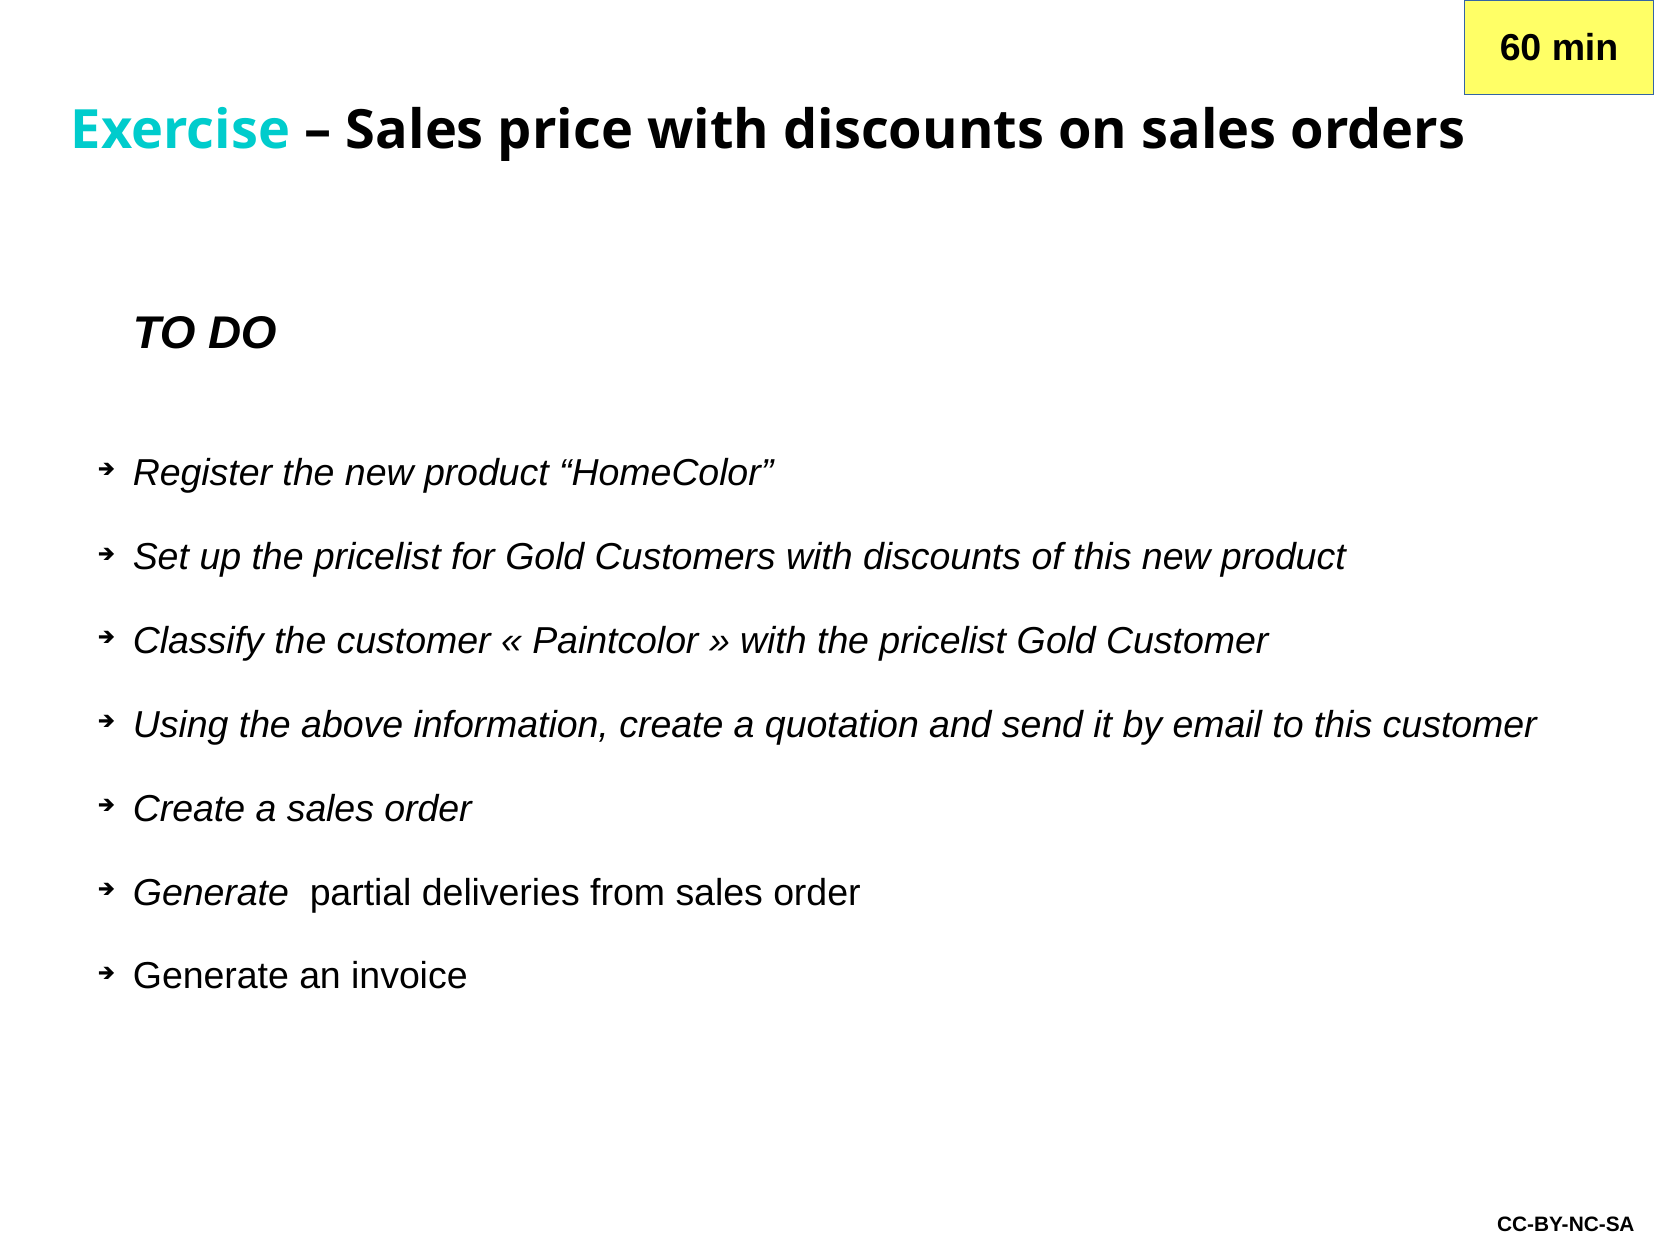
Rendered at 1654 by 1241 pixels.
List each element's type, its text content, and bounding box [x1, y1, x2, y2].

title Exercise – Sales price with discounts on sales orders [70, 23, 1560, 231]
text_box TO DO Register the new product “HomeColor” Set up the pricelist for Gold Customers with discounts of this new product Classify the customer « Paintcolor » with the pricelist Gold Customer Using the above information, create a quotation and send it by email to this customer Create a sales order Generate partial deliveries from sales order Generate an invoice [82, 248, 1601, 1122]
text_box 60 min [1464, 0, 1654, 95]
text_box CC-BY-NC-SA [1482, 1204, 1654, 1241]
